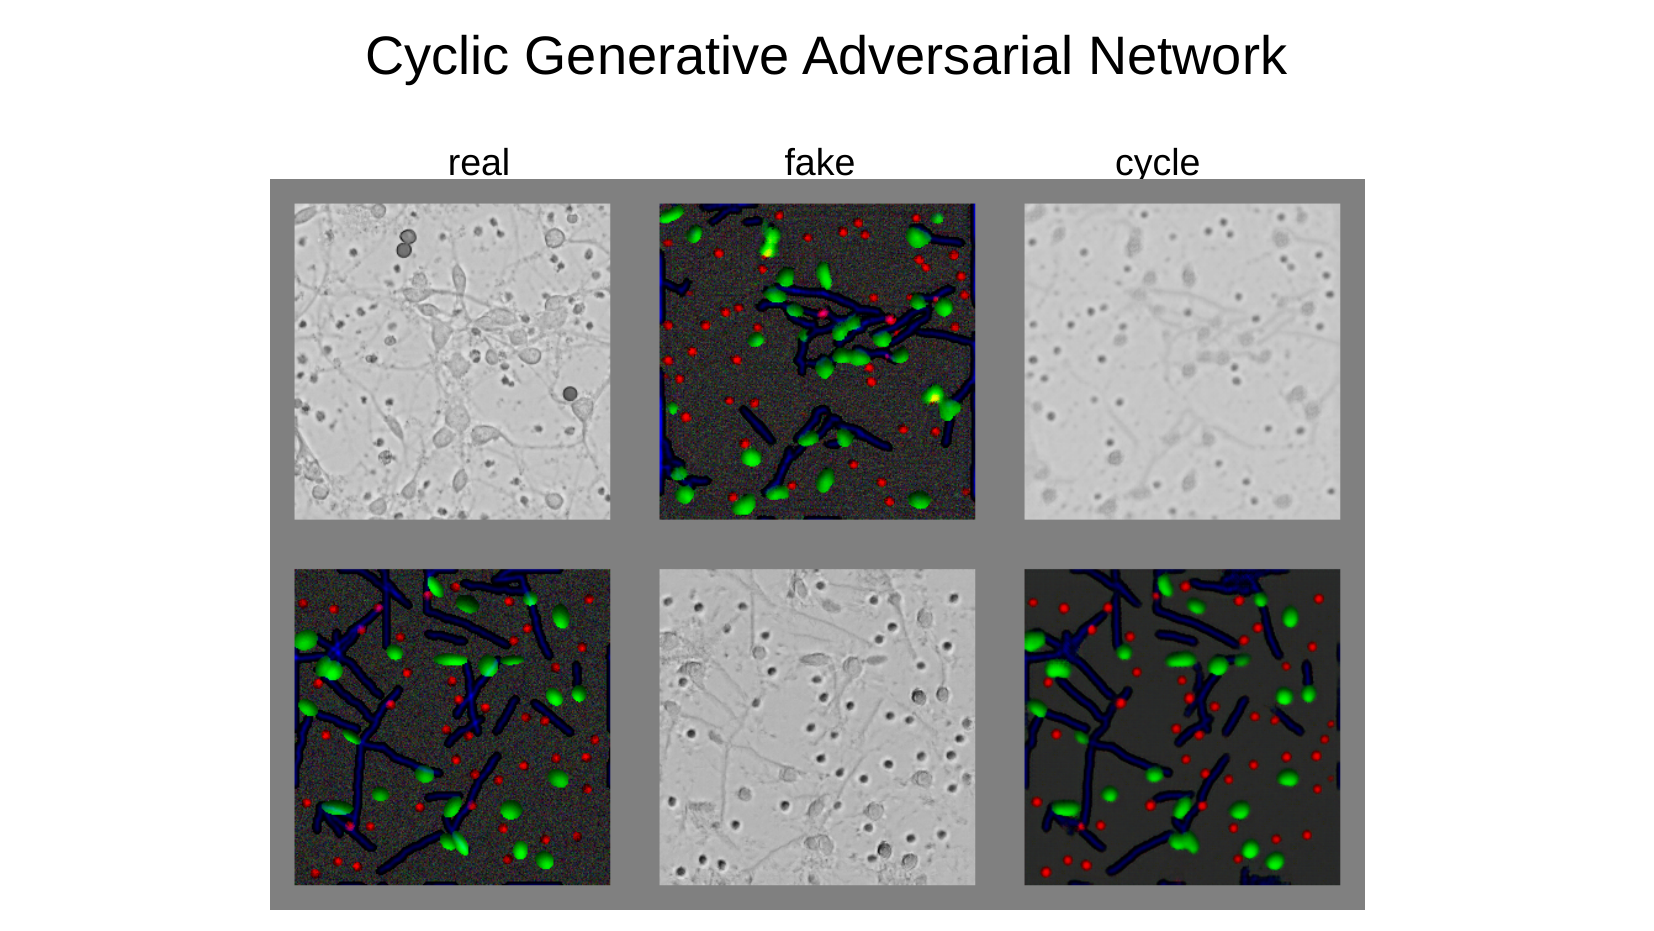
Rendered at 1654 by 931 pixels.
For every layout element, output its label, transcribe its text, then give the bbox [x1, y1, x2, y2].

text_box cycle [1100, 134, 1246, 179]
picture [270, 179, 1365, 910]
text_box Cyclic Generative Adversarial Network [0, 17, 1654, 94]
text_box real [433, 134, 526, 179]
text_box fake [769, 134, 916, 179]
